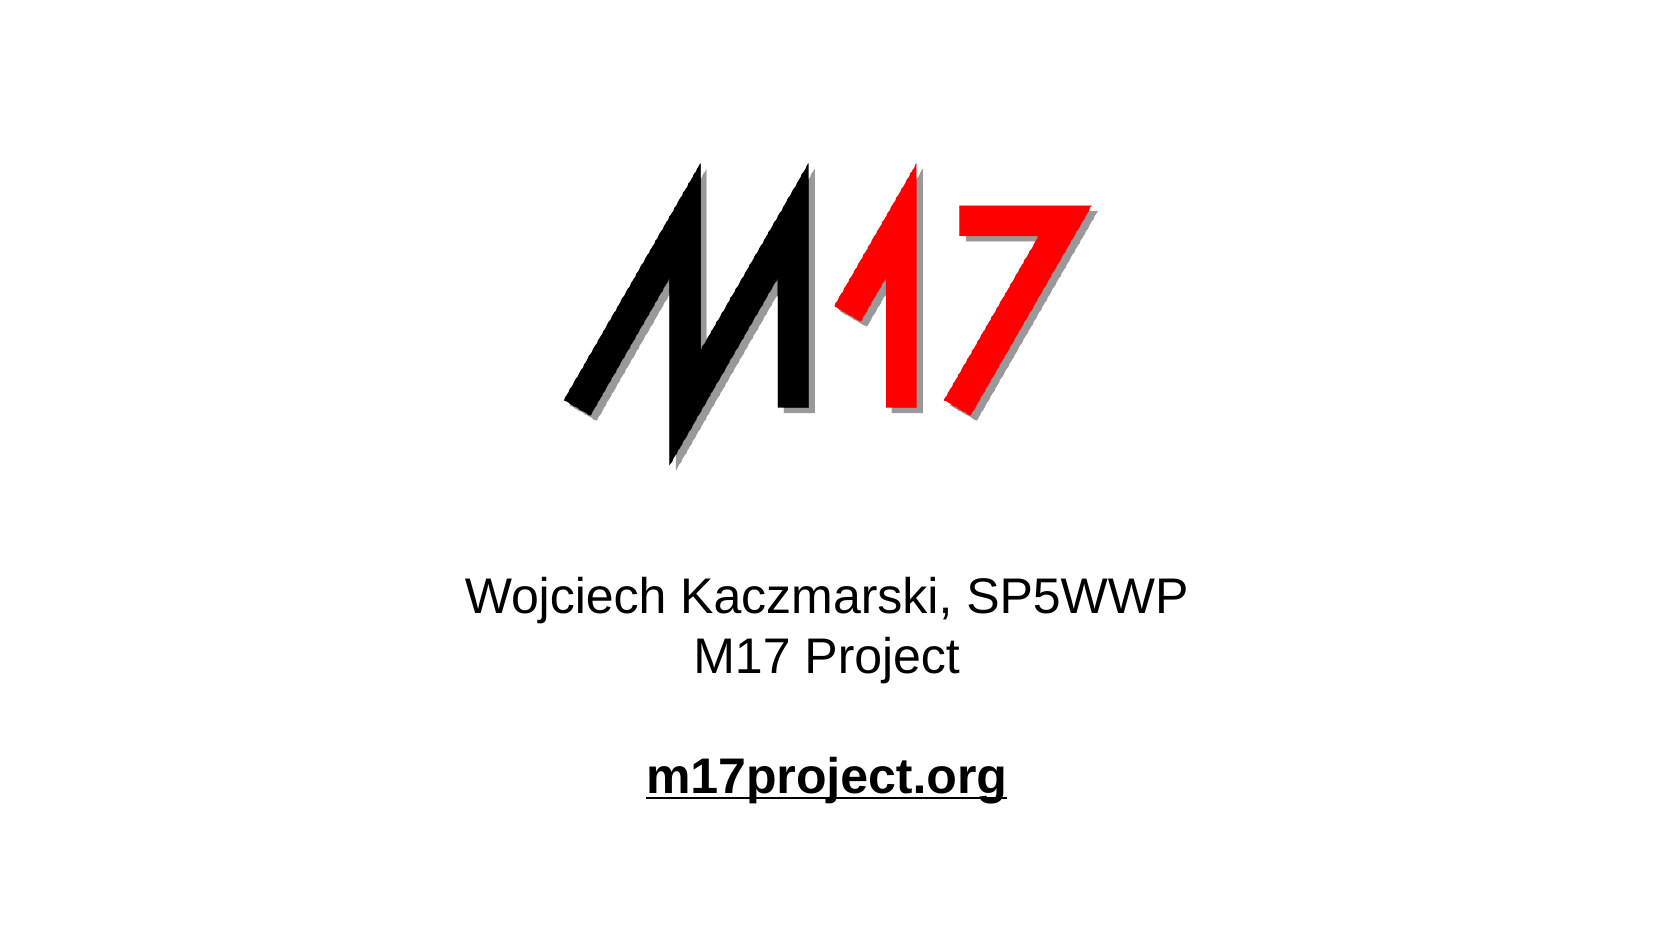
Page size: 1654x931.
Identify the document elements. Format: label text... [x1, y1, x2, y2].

picture [531, 130, 1123, 497]
text_box Wojciech Kaczmarski, SP5WWP M17 Project m17project.org [114, 556, 1540, 795]
